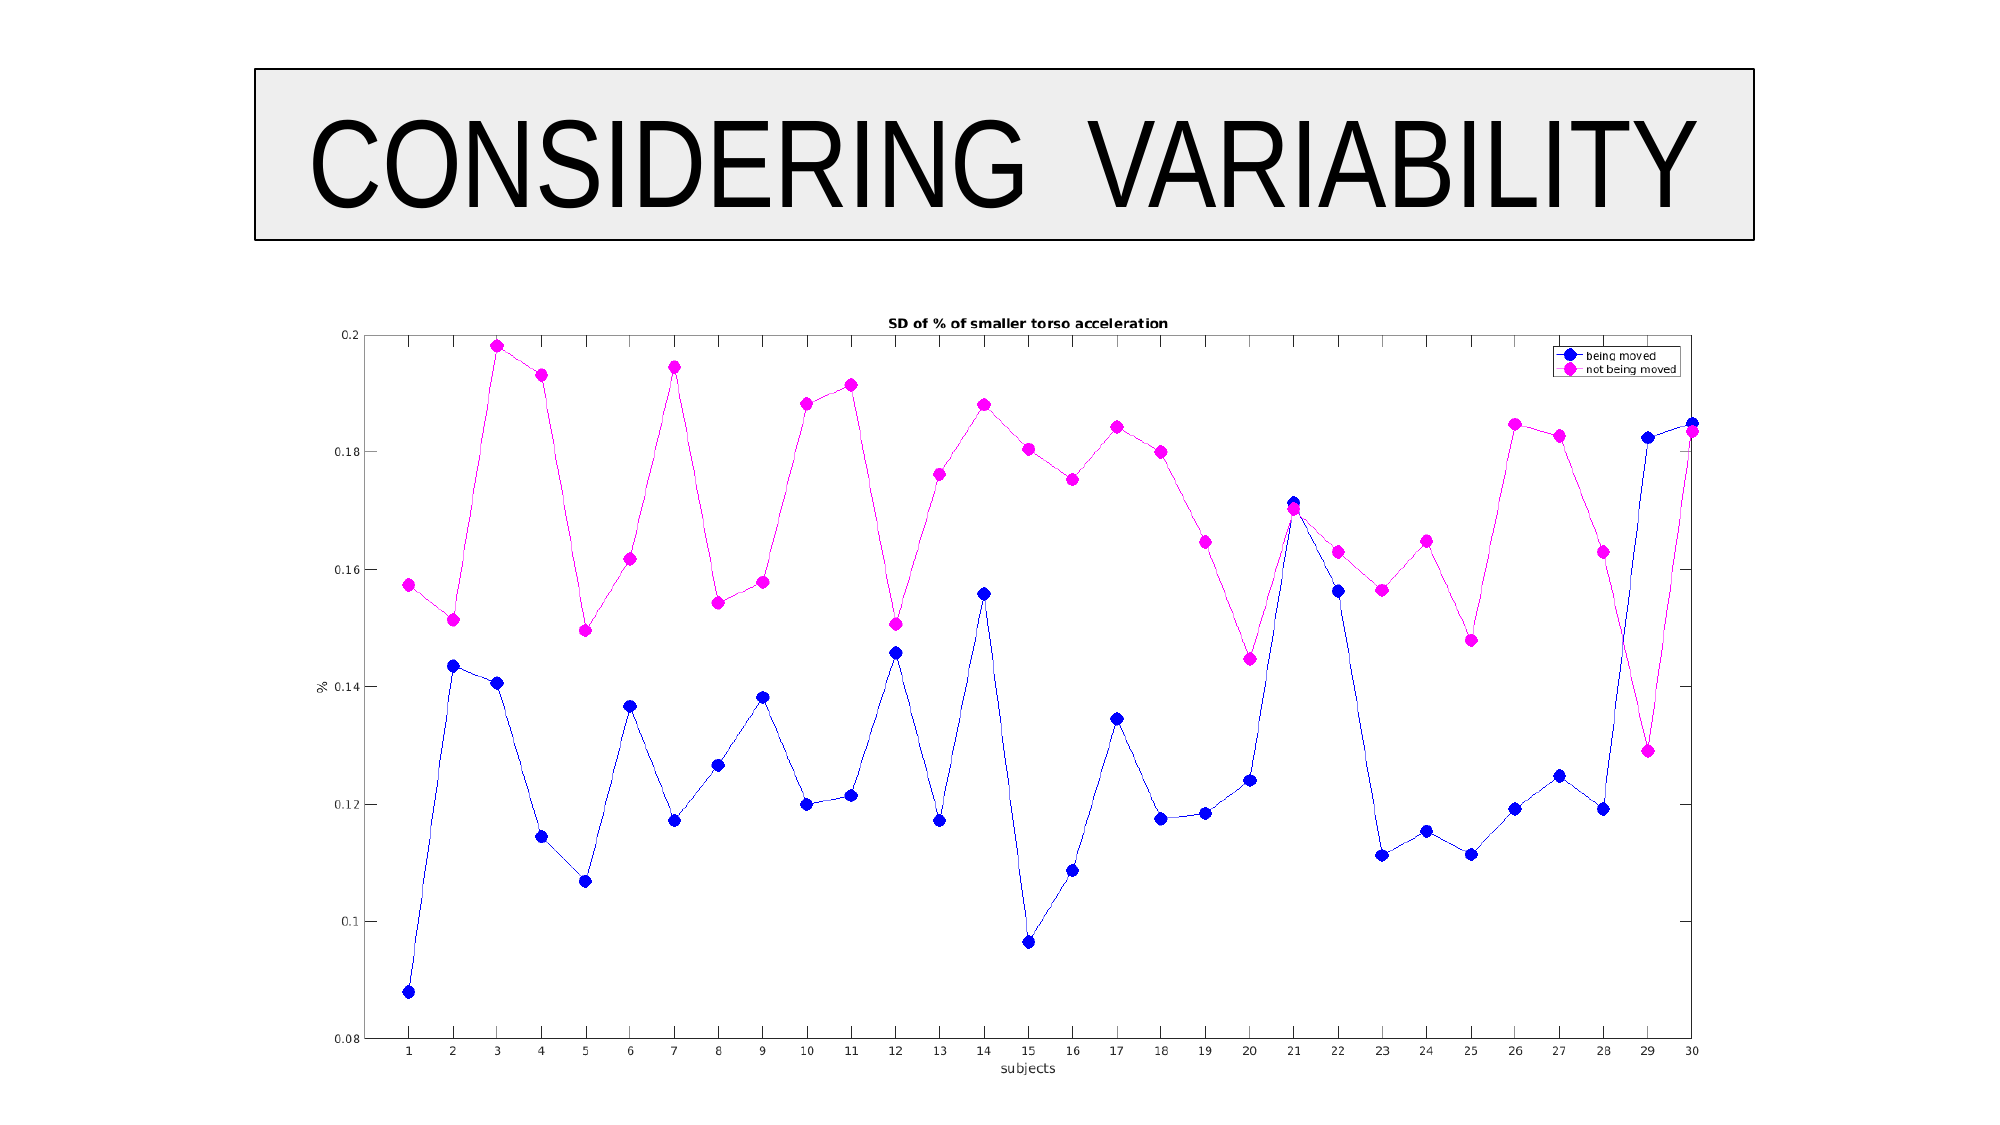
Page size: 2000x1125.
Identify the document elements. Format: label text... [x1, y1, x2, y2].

text_box CONSIDERING VARIABILITY [254, 69, 1755, 240]
picture [269, 285, 1739, 1095]
